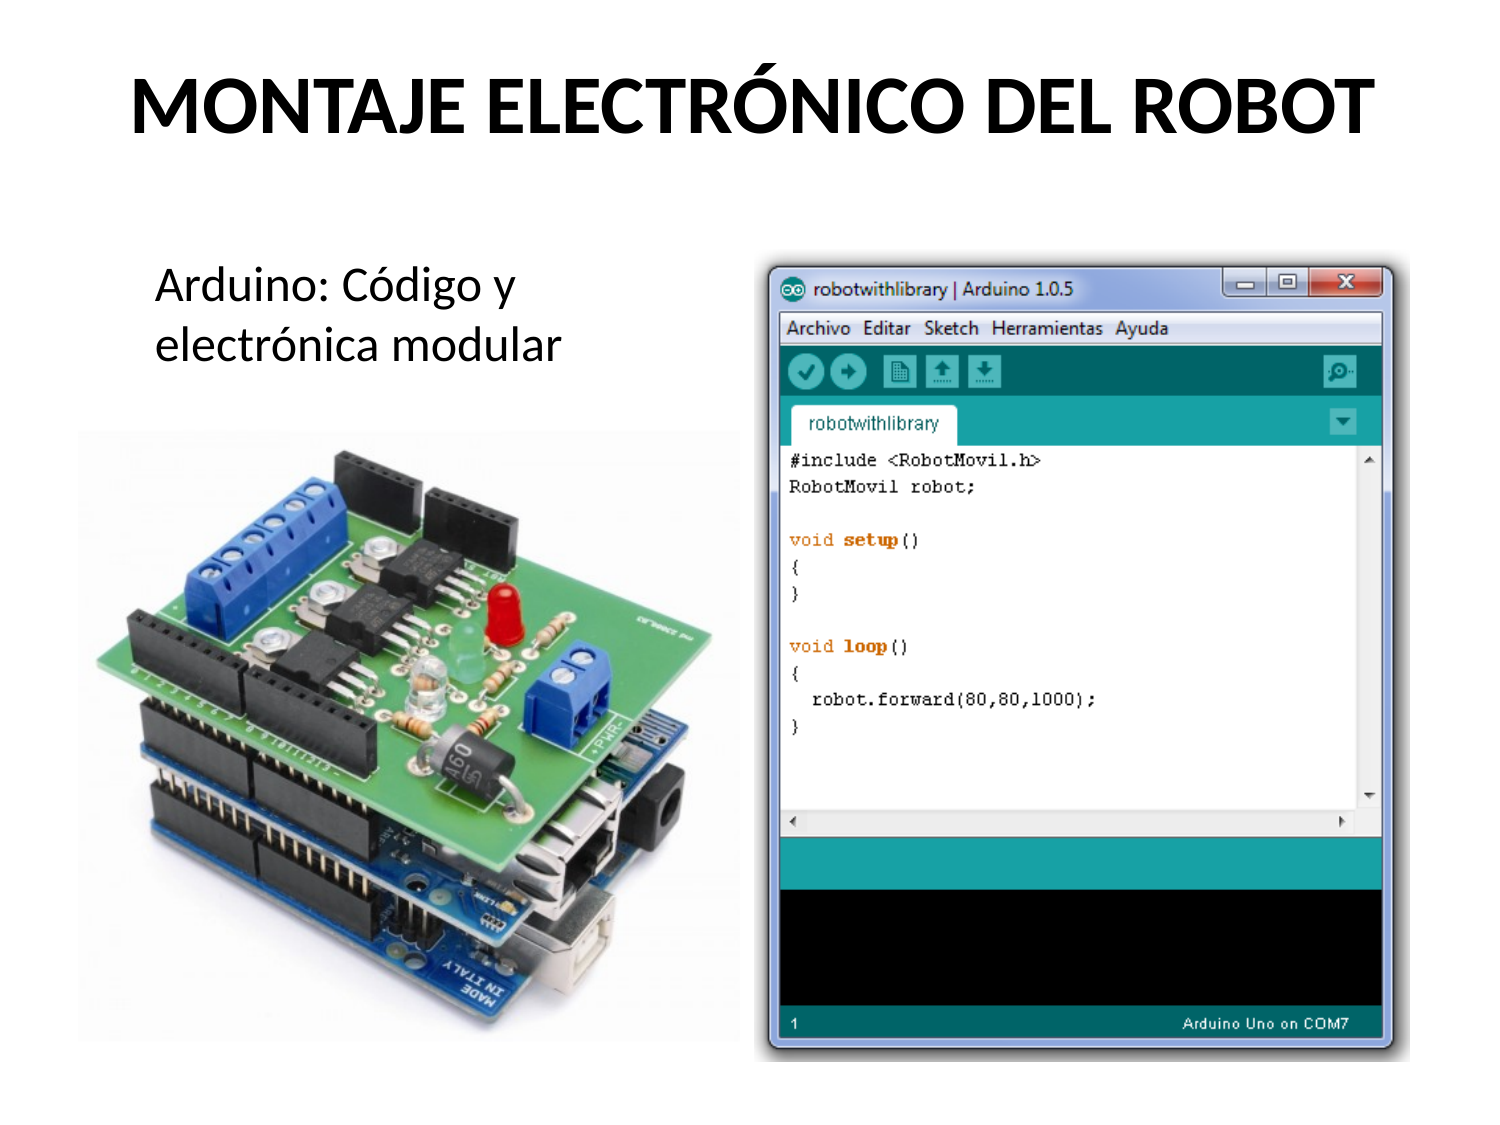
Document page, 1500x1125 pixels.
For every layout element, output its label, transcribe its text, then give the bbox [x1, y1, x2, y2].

picture [754, 249, 1410, 1062]
text_box Arduino: Código y electrónica modular [139, 243, 684, 380]
picture [78, 406, 740, 1068]
text_box MONTAJE ELECTRÓNICO DEL ROBOT [78, 42, 1429, 177]
